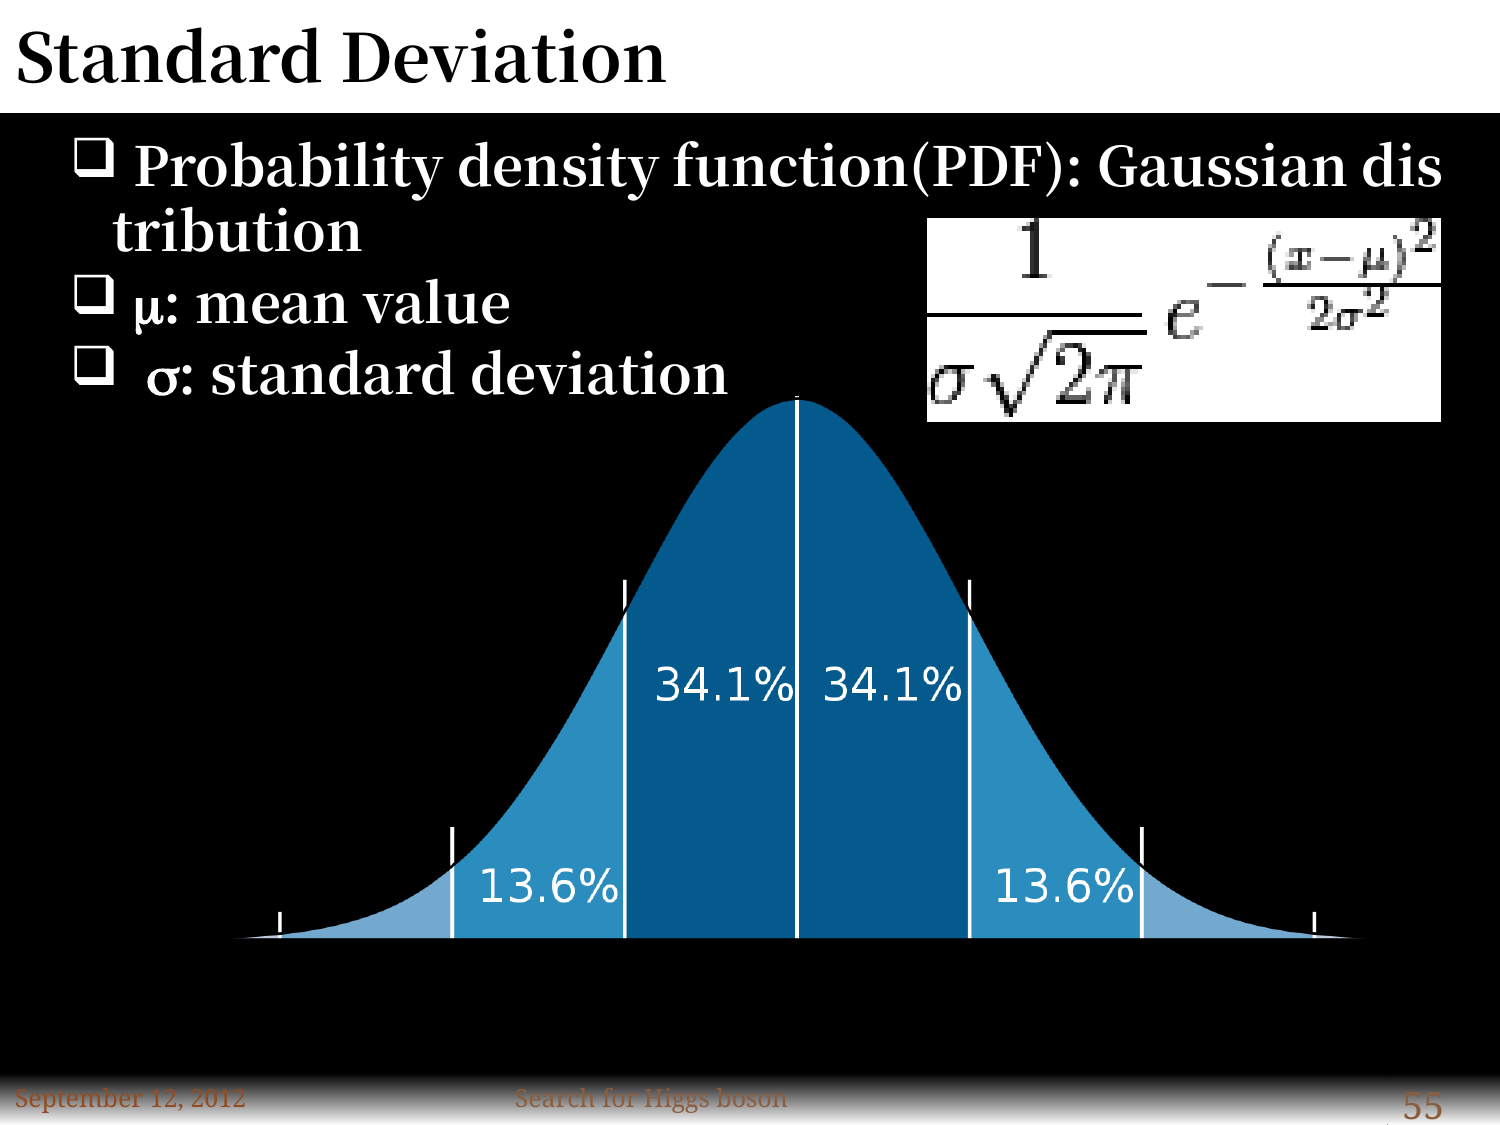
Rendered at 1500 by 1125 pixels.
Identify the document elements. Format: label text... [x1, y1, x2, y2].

title Standard Deviation [0, 0, 1500, 113]
slide_number <number> [1387, 1074, 1500, 1125]
footer Search for Higgs boson [500, 1074, 1387, 1125]
slide_number September 12, 2012 [0, 1074, 500, 1125]
list Probability density function(PDF): Gaussian distribution m: mean value s: standard deviation [37, 125, 1475, 320]
picture [0, 218, 1500, 1071]
